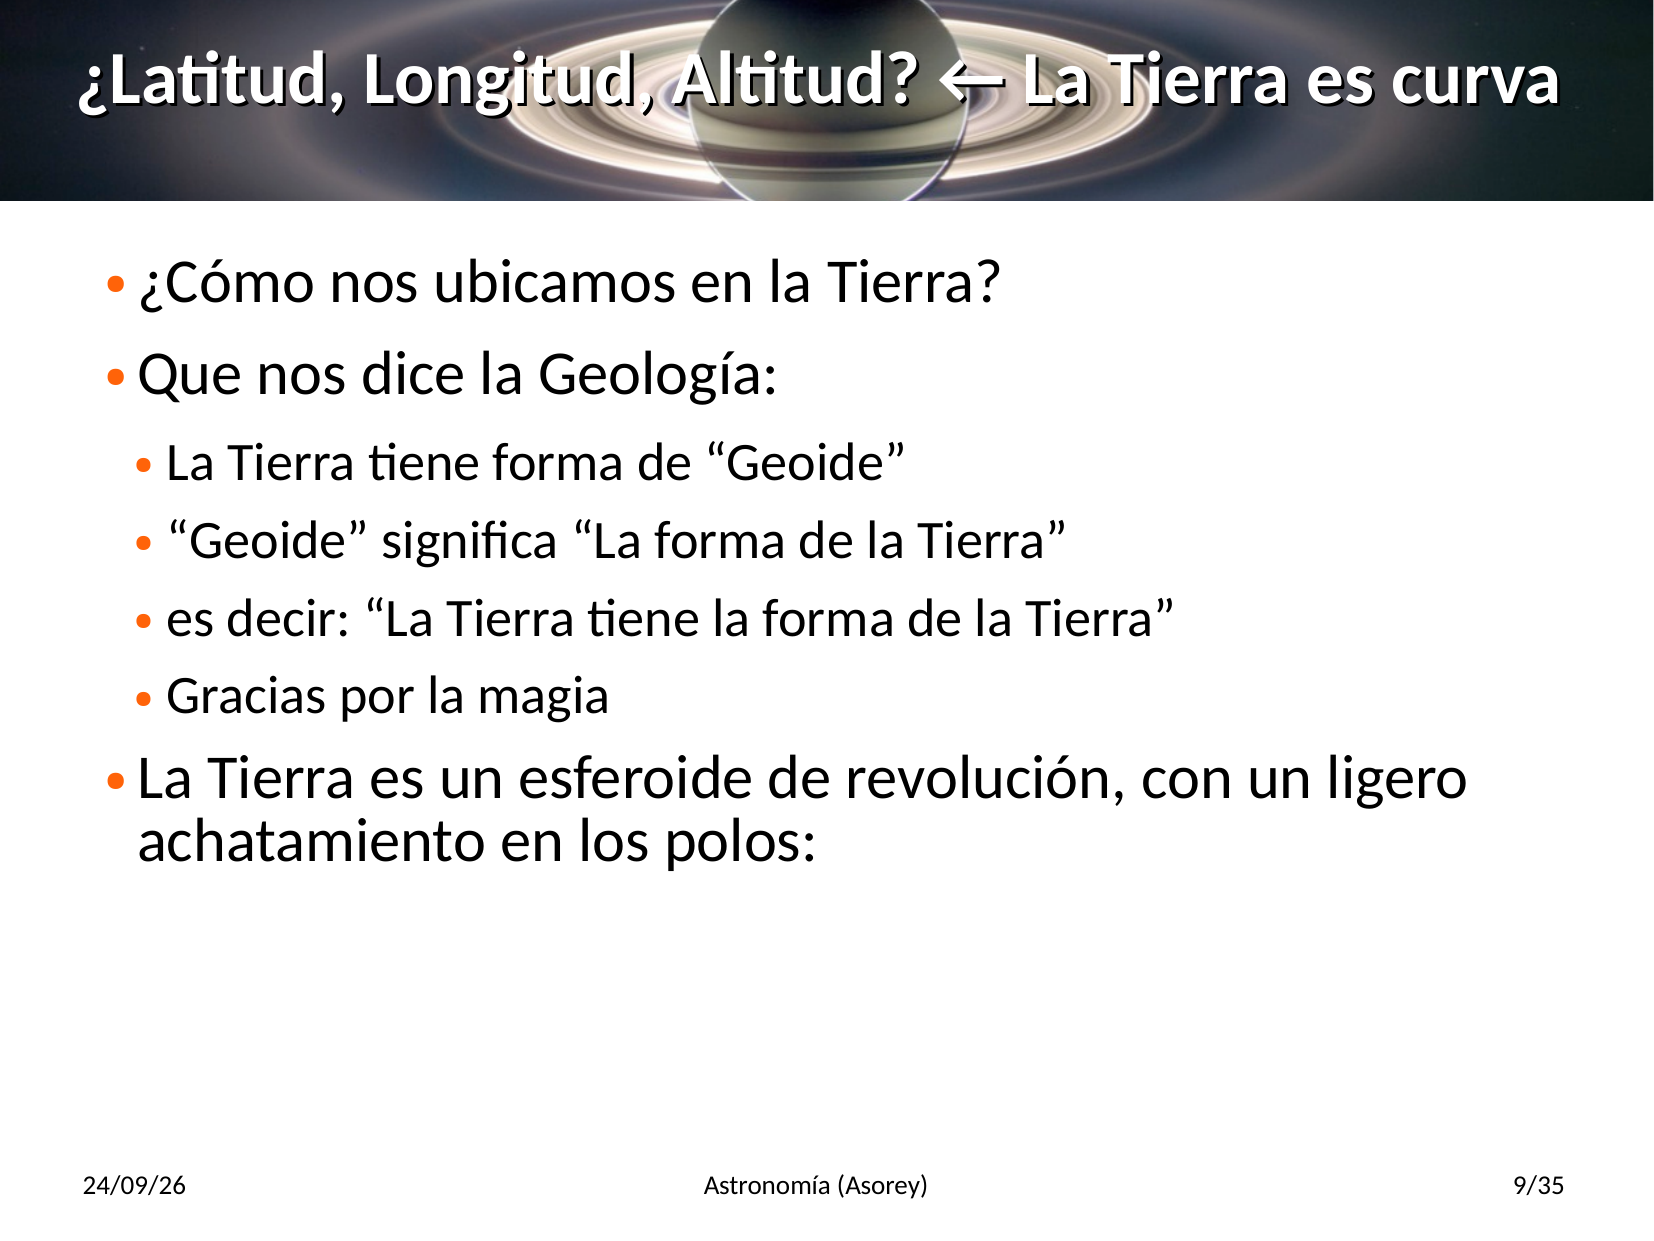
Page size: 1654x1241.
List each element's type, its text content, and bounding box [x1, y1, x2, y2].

picture [0, 0, 1654, 201]
title ¿Latitud, Longitud, Altitud? ← La Tierra es curva [75, 19, 1591, 151]
list ¿Cómo nos ubicamos en la Tierra? Que nos dice la Geología: La Tierra tiene forma de “Geoide” “Geoide” significa “La forma de la Tierra” es decir: “La Tierra tiene la forma de la Tierra” Gracias por la magia La Tierra es un esferoide de revolución, con un ligero achatamiento en los polos: [75, 255, 1564, 1156]
